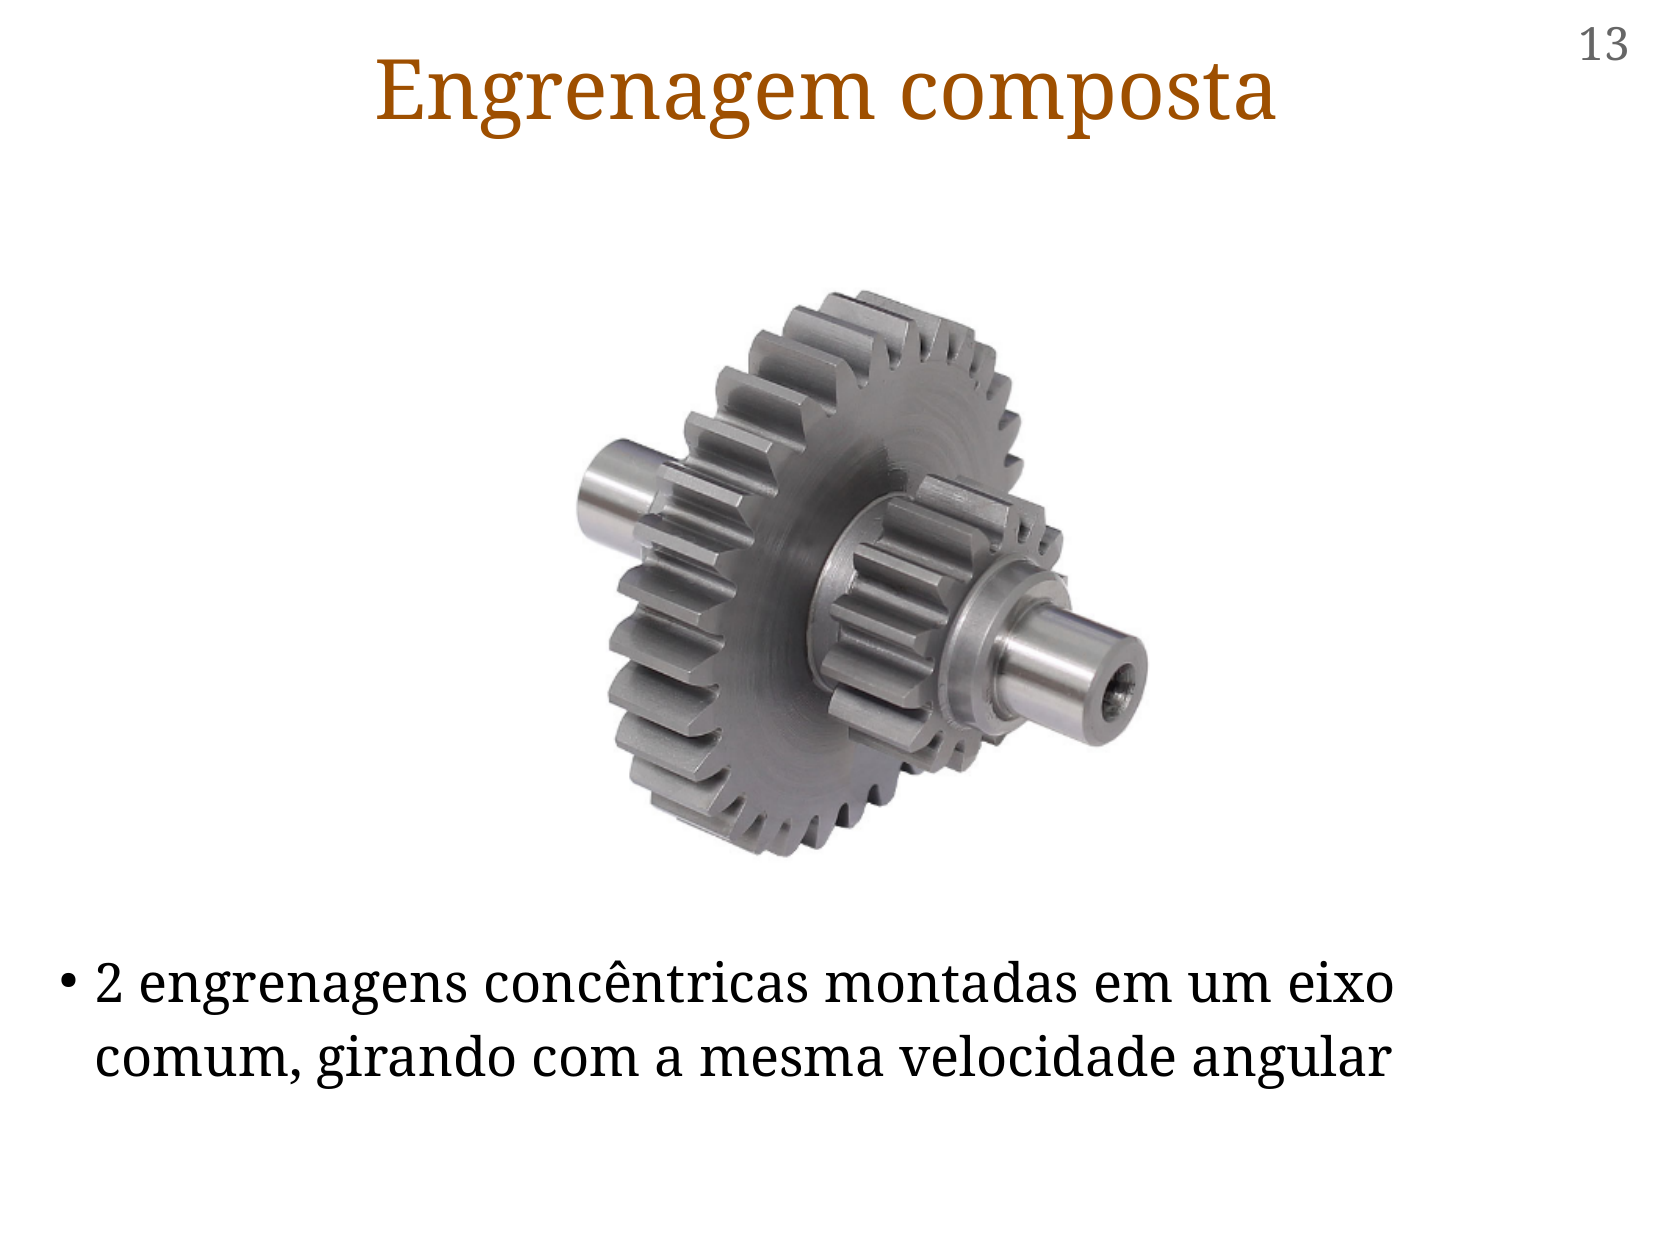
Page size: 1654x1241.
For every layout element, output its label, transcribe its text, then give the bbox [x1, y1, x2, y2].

list 2 engrenagens concêntricas montadas em um eixo comum, girando com a mesma velocidade angular [59, 944, 1595, 1211]
picture [412, 241, 1314, 886]
title Engrenagem composta [59, 29, 1595, 148]
